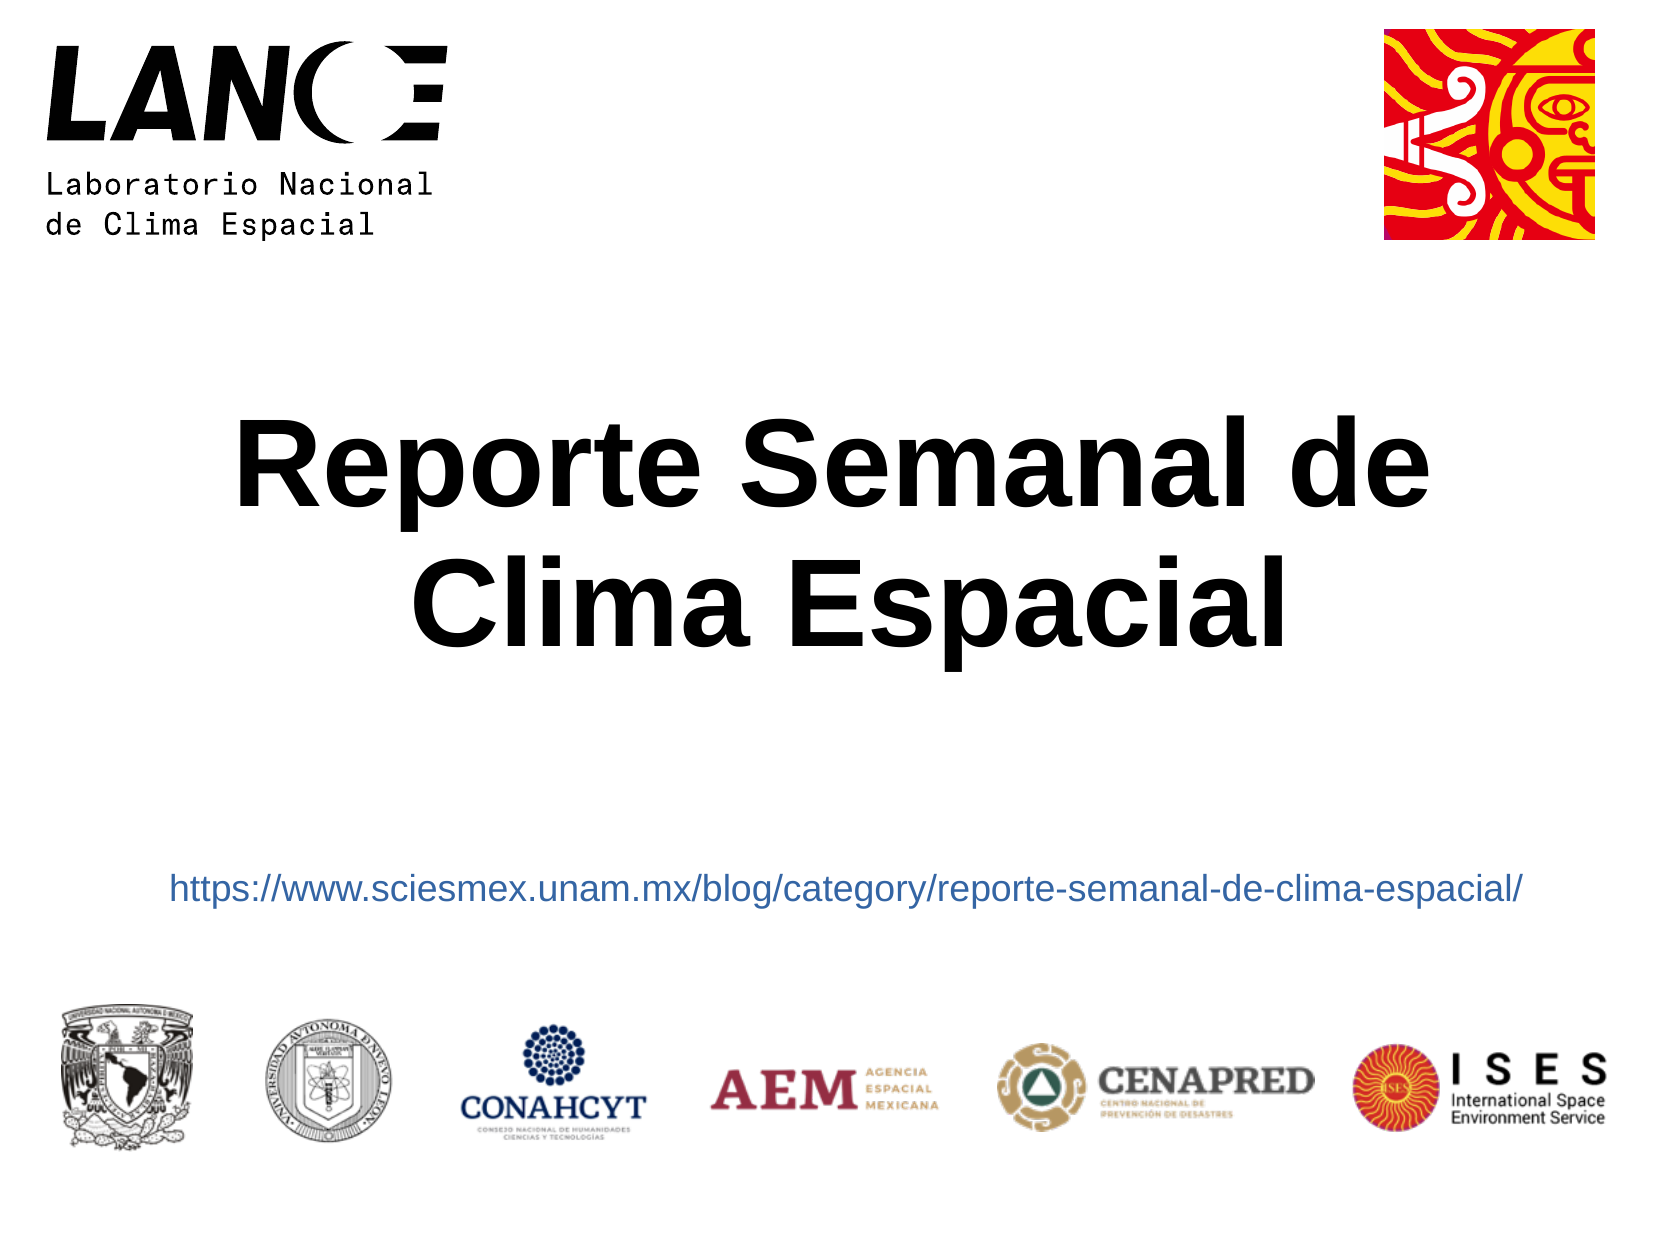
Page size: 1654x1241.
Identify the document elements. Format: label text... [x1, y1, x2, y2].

picture [256, 1015, 394, 1145]
picture [33, 22, 458, 248]
title Reporte Semanal de Clima Espacial [106, 393, 1595, 674]
picture [997, 1043, 1315, 1132]
picture [455, 1019, 654, 1152]
picture [1349, 1039, 1612, 1136]
text_box https://www.sciesmex.unam.mx/blog/category/reporte-semanal-de-clima-espacial/ [154, 859, 1541, 917]
picture [1384, 29, 1595, 240]
picture [706, 1056, 950, 1123]
picture [61, 1004, 193, 1152]
